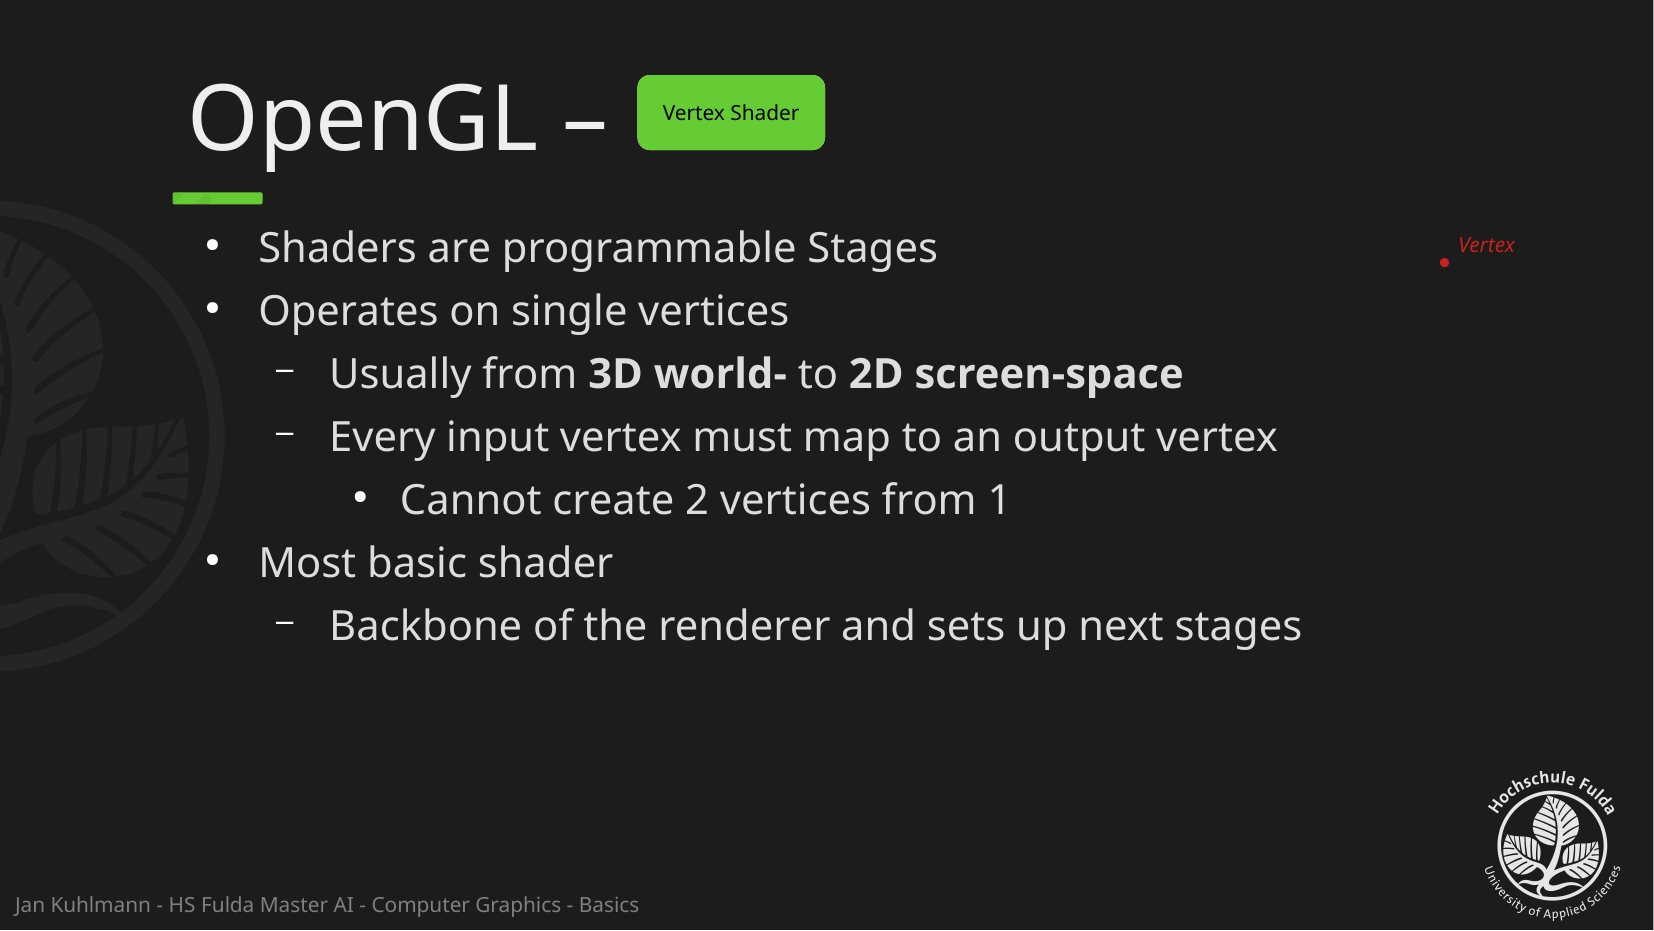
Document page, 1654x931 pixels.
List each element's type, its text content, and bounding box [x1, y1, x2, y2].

title OpenGL – [187, 37, 1571, 193]
list Vertex [1387, 229, 1538, 338]
list Shaders are programmable Stages Operates on single vertices Usually from 3D world- to 2D screen-space Every input vertex must map to an output vertex Cannot create 2 vertices from 1 Most basic shader Backbone of the renderer and sets up next stages [187, 217, 1571, 758]
picture [1485, 771, 1620, 921]
text_box Vertex Shader [637, 75, 826, 151]
